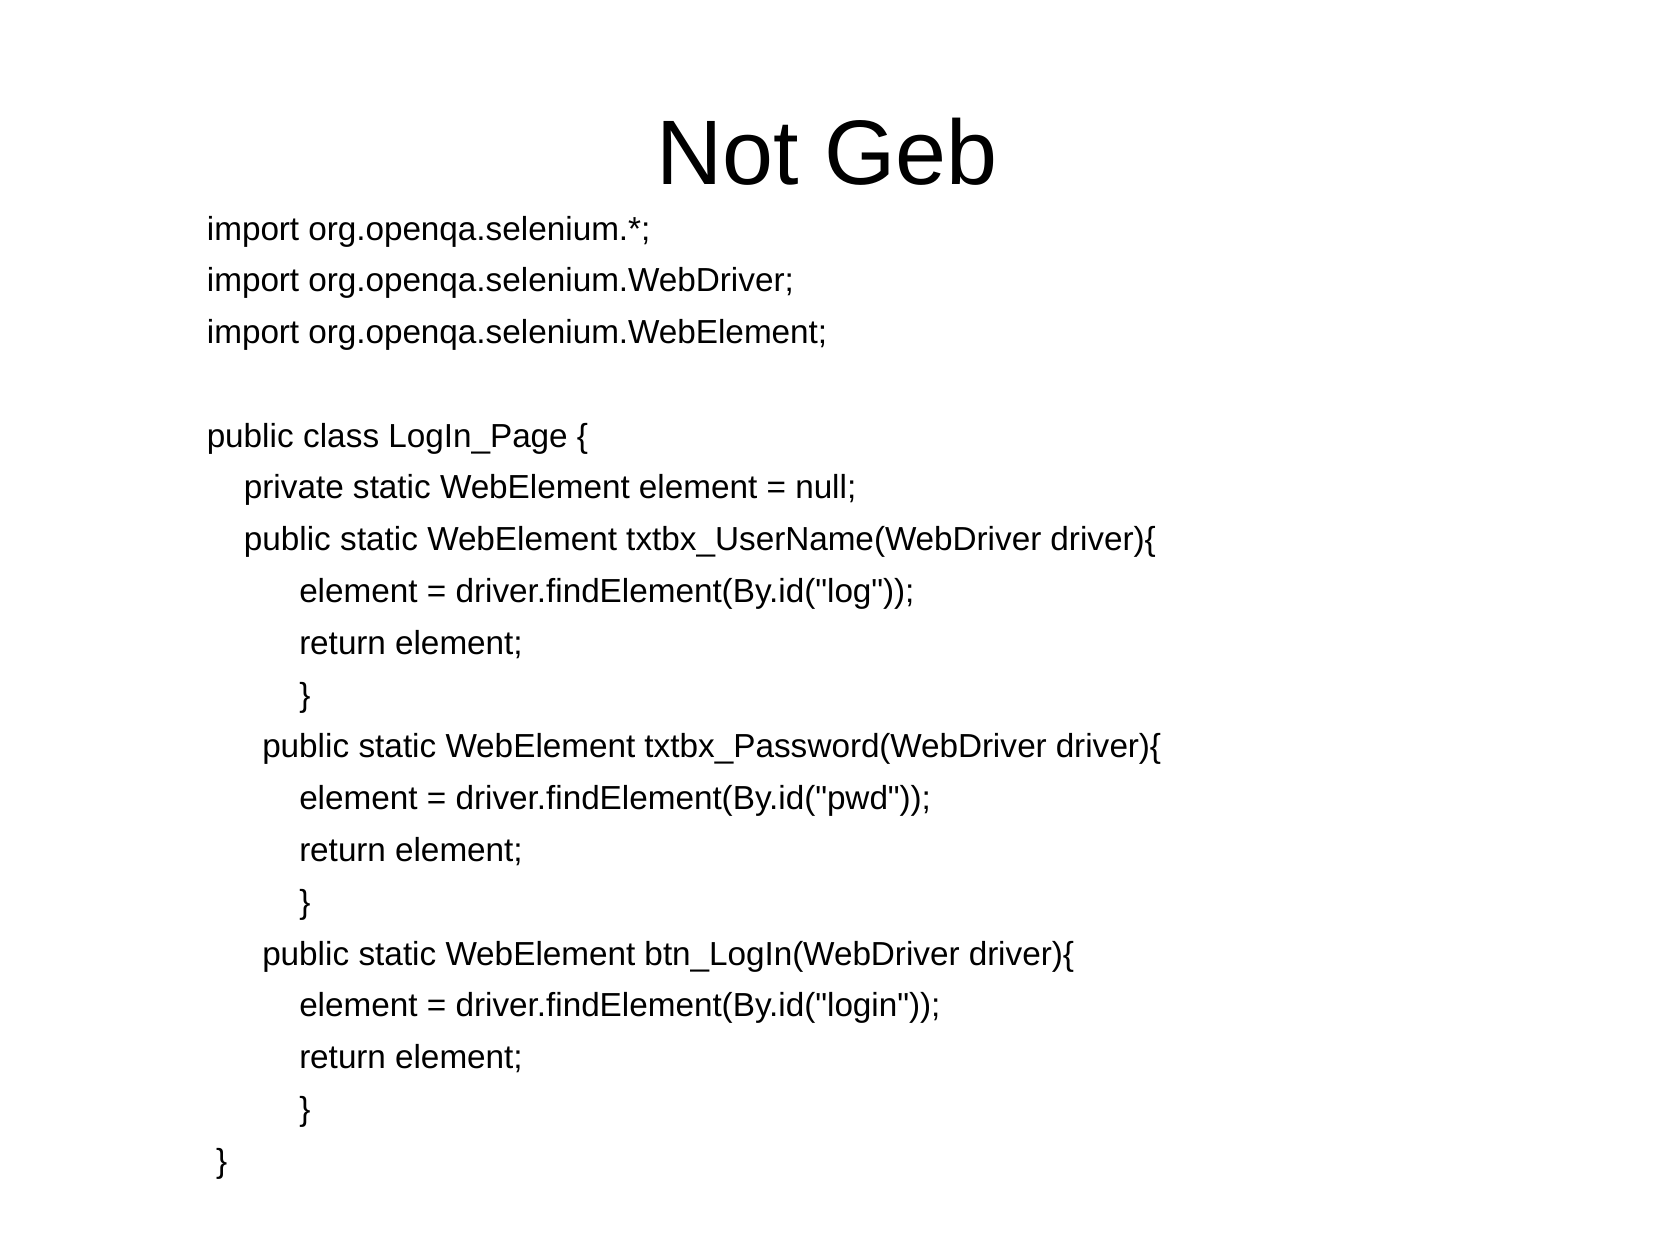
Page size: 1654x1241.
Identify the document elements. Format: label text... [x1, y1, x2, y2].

title Not Geb [82, 49, 1571, 257]
list import org.openqa.selenium.*; import org.openqa.selenium.WebDriver; import org.openqa.selenium.WebElement; public class LogIn_Page { private static WebElement element = null; public static WebElement txtbx_UserName(WebDriver driver){ element = driver.findElement(By.id("log")); return element; } public static WebElement txtbx_Password(WebDriver driver){ element = driver.findElement(By.id("pwd")); return element; } public static WebElement btn_LogIn(WebDriver driver){ element = driver.findElement(By.id("login")); return element; } } [206, 210, 1381, 1186]
